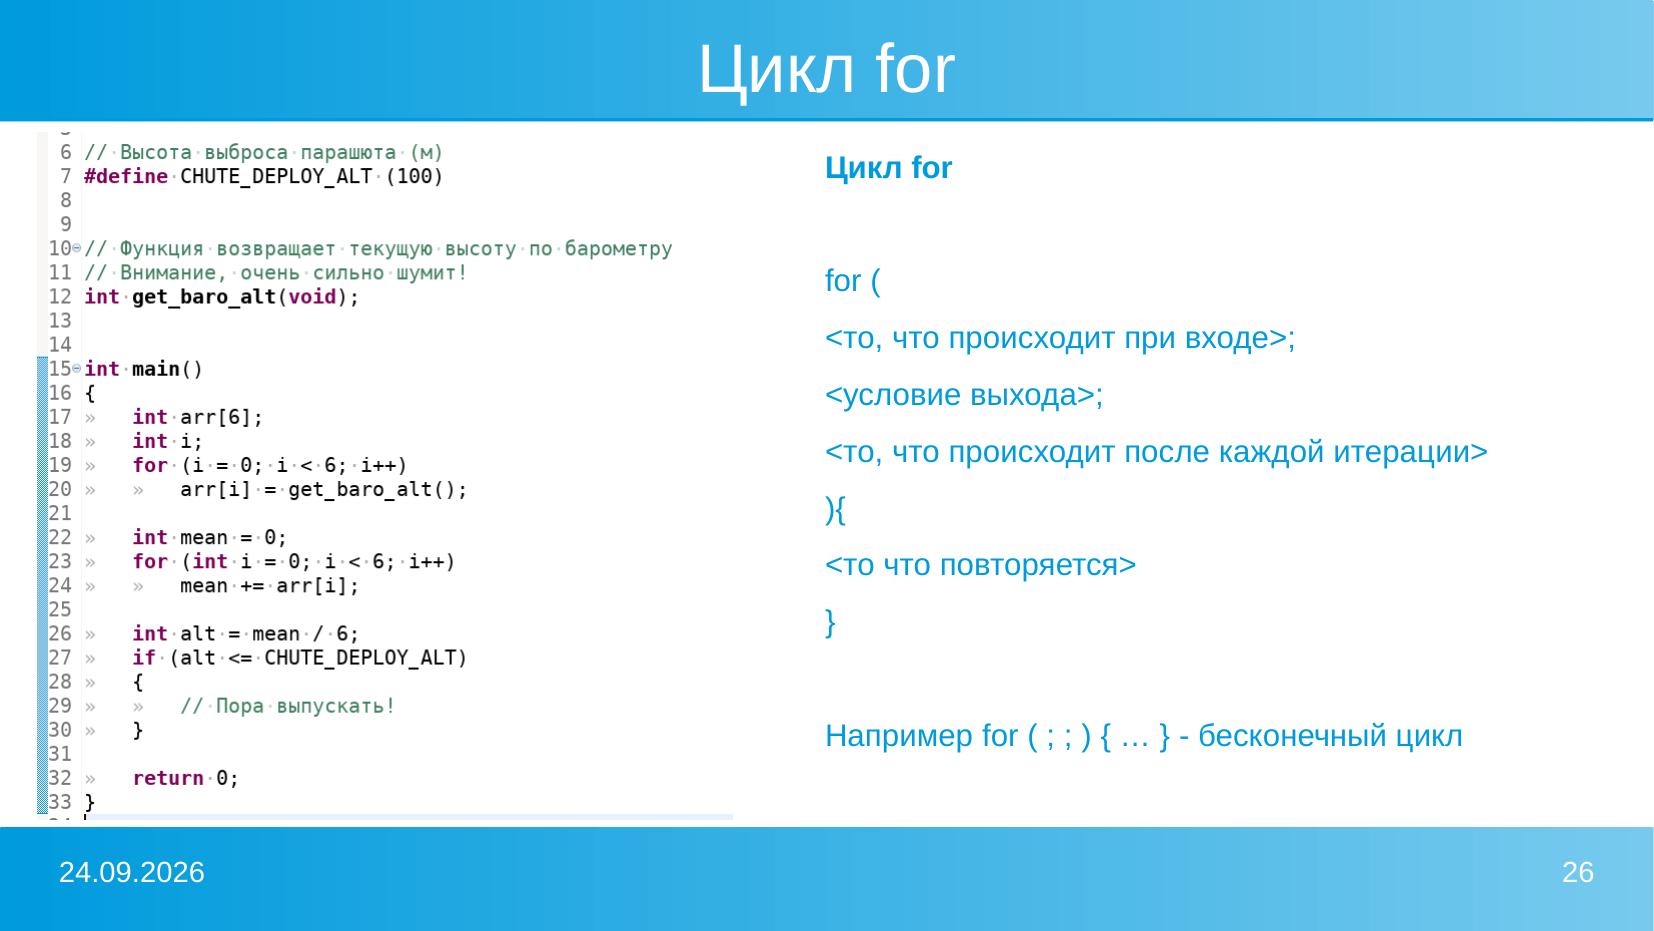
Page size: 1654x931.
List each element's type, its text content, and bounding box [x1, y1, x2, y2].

title Цикл for [59, 29, 1595, 108]
picture [37, 132, 733, 820]
list Цикл for for ( <то, что происходит при входе>; <условие выхода>; <то, что происходит после каждой итерации> ){ <то что повторяется> } Например for ( ; ; ) { … } - бесконечный цикл [825, 150, 1632, 751]
